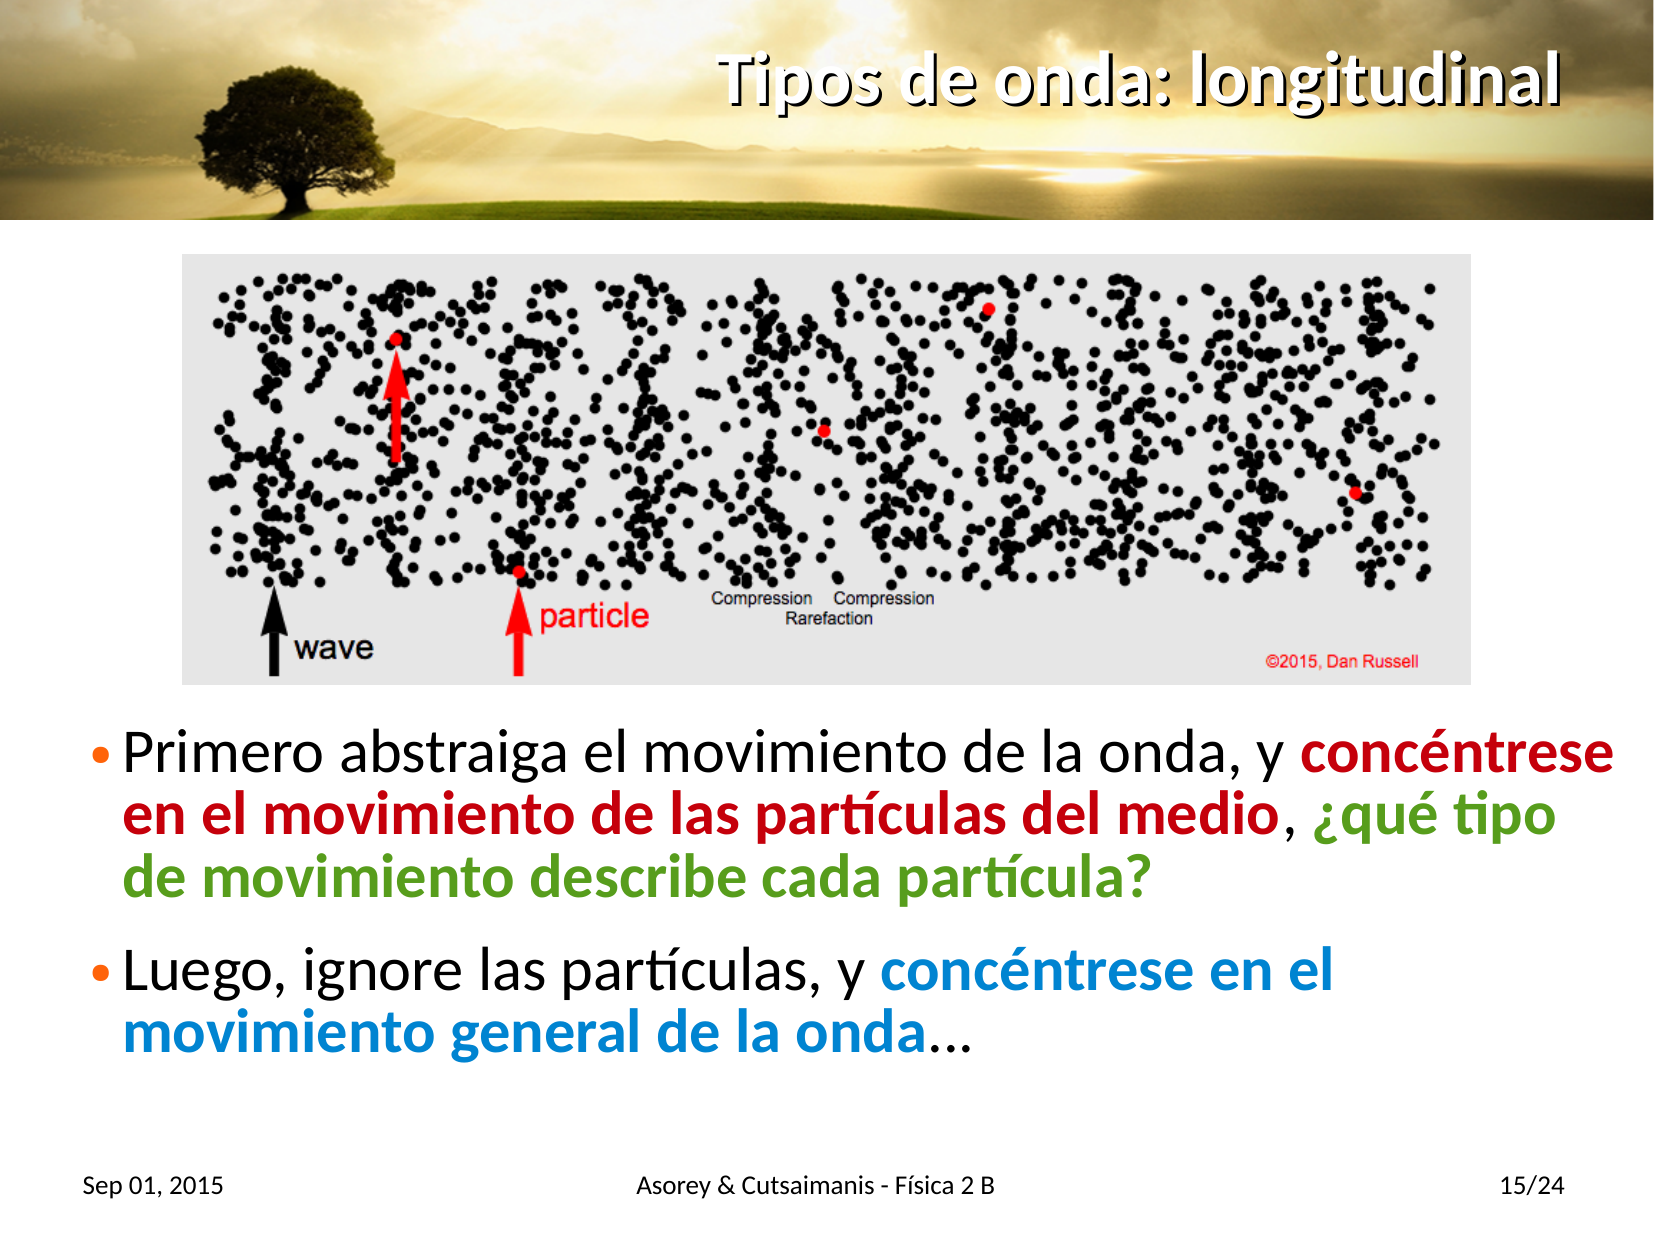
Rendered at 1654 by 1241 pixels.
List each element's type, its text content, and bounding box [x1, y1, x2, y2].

list Primero abstraiga el movimiento de la onda, y concéntrese en el movimiento de las partículas del medio, ¿qué tipo de movimiento describe cada partícula? Luego, ignore las partículas, y concéntrese en el movimiento general de la onda... [60, 725, 1621, 1155]
picture [0, 0, 1654, 220]
picture [182, 254, 1471, 685]
title Tipos de onda: longitudinal [75, 19, 1564, 151]
